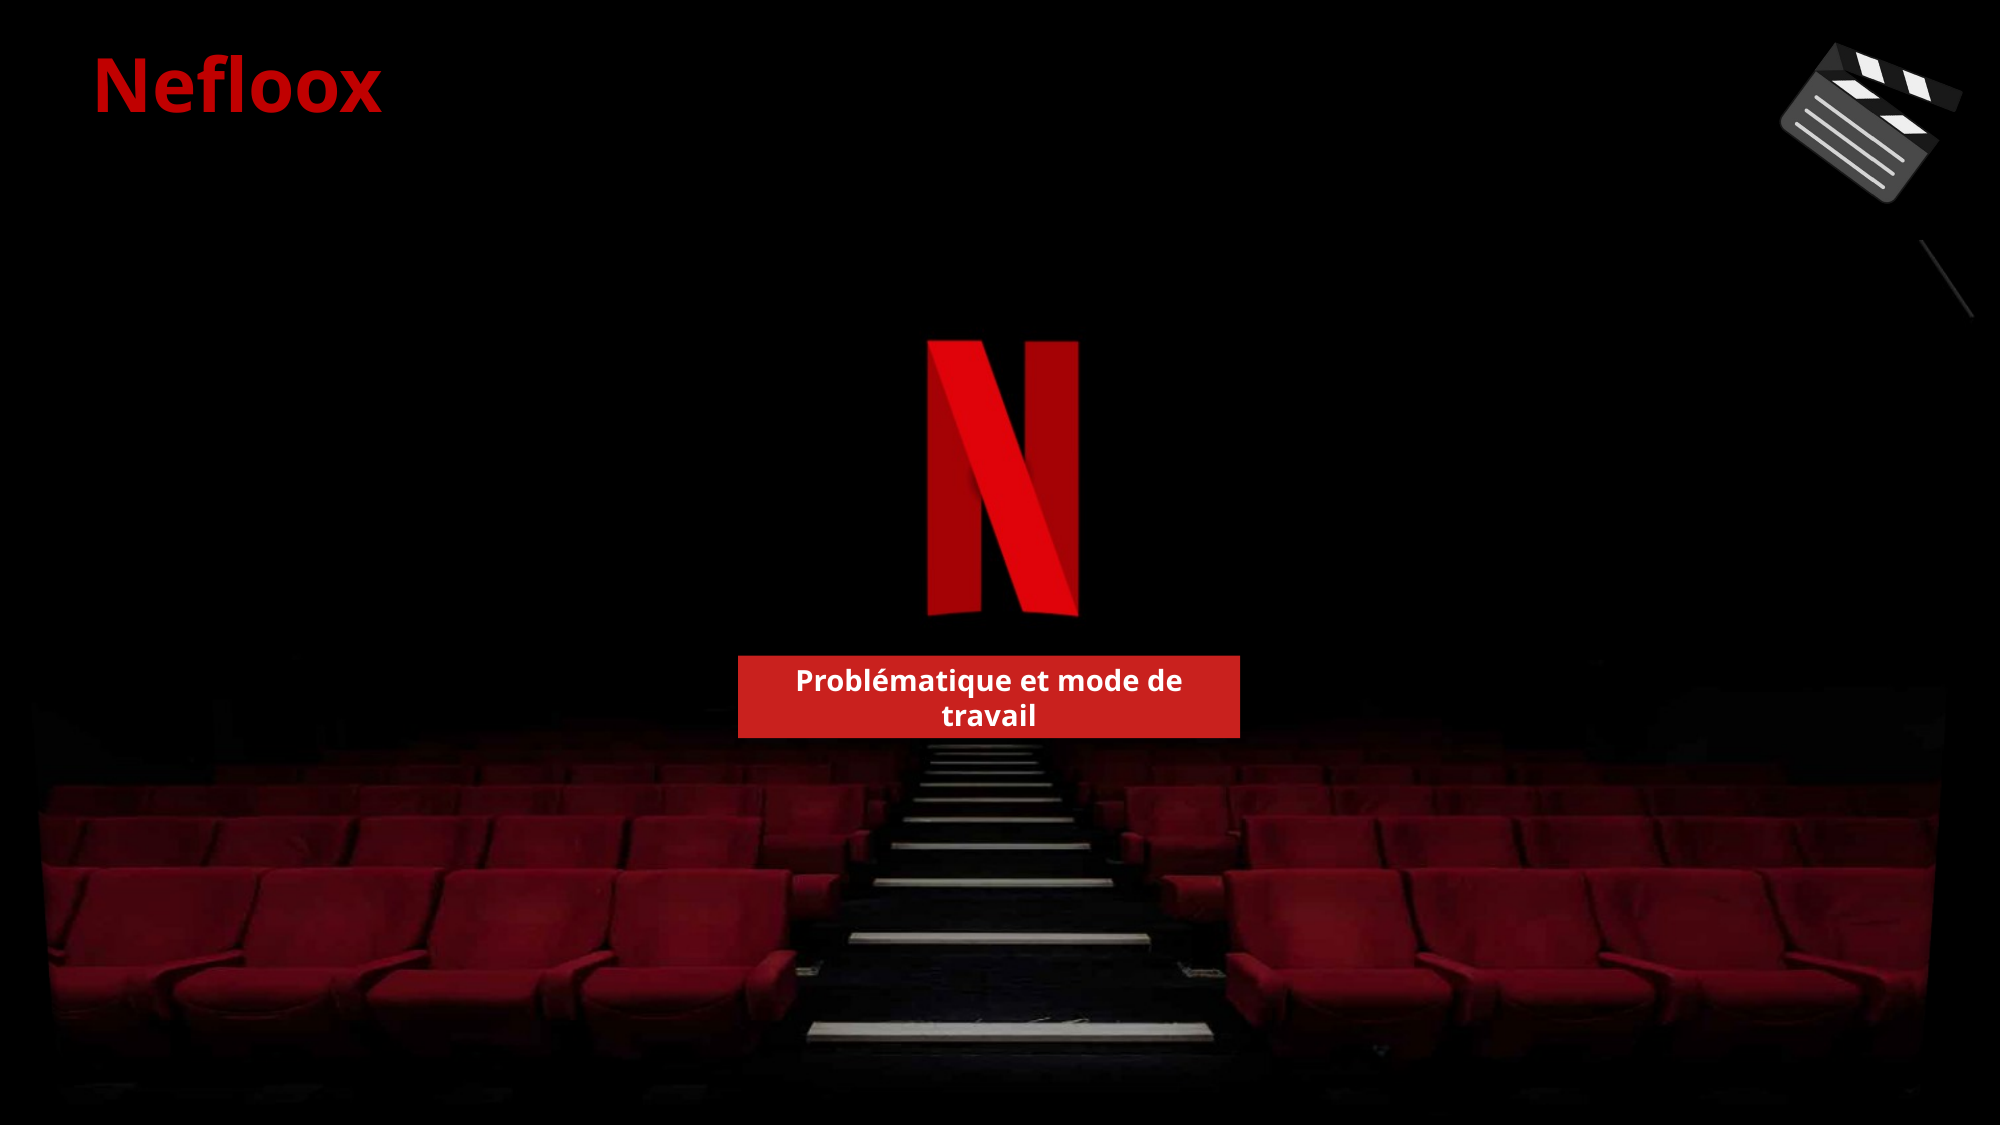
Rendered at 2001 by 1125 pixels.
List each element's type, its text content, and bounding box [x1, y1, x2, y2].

picture [5, 210, 1975, 1117]
text_box Nefloox [76, 25, 443, 128]
text_box Problématique et mode de travail [738, 655, 1241, 739]
picture [1748, 0, 1997, 235]
